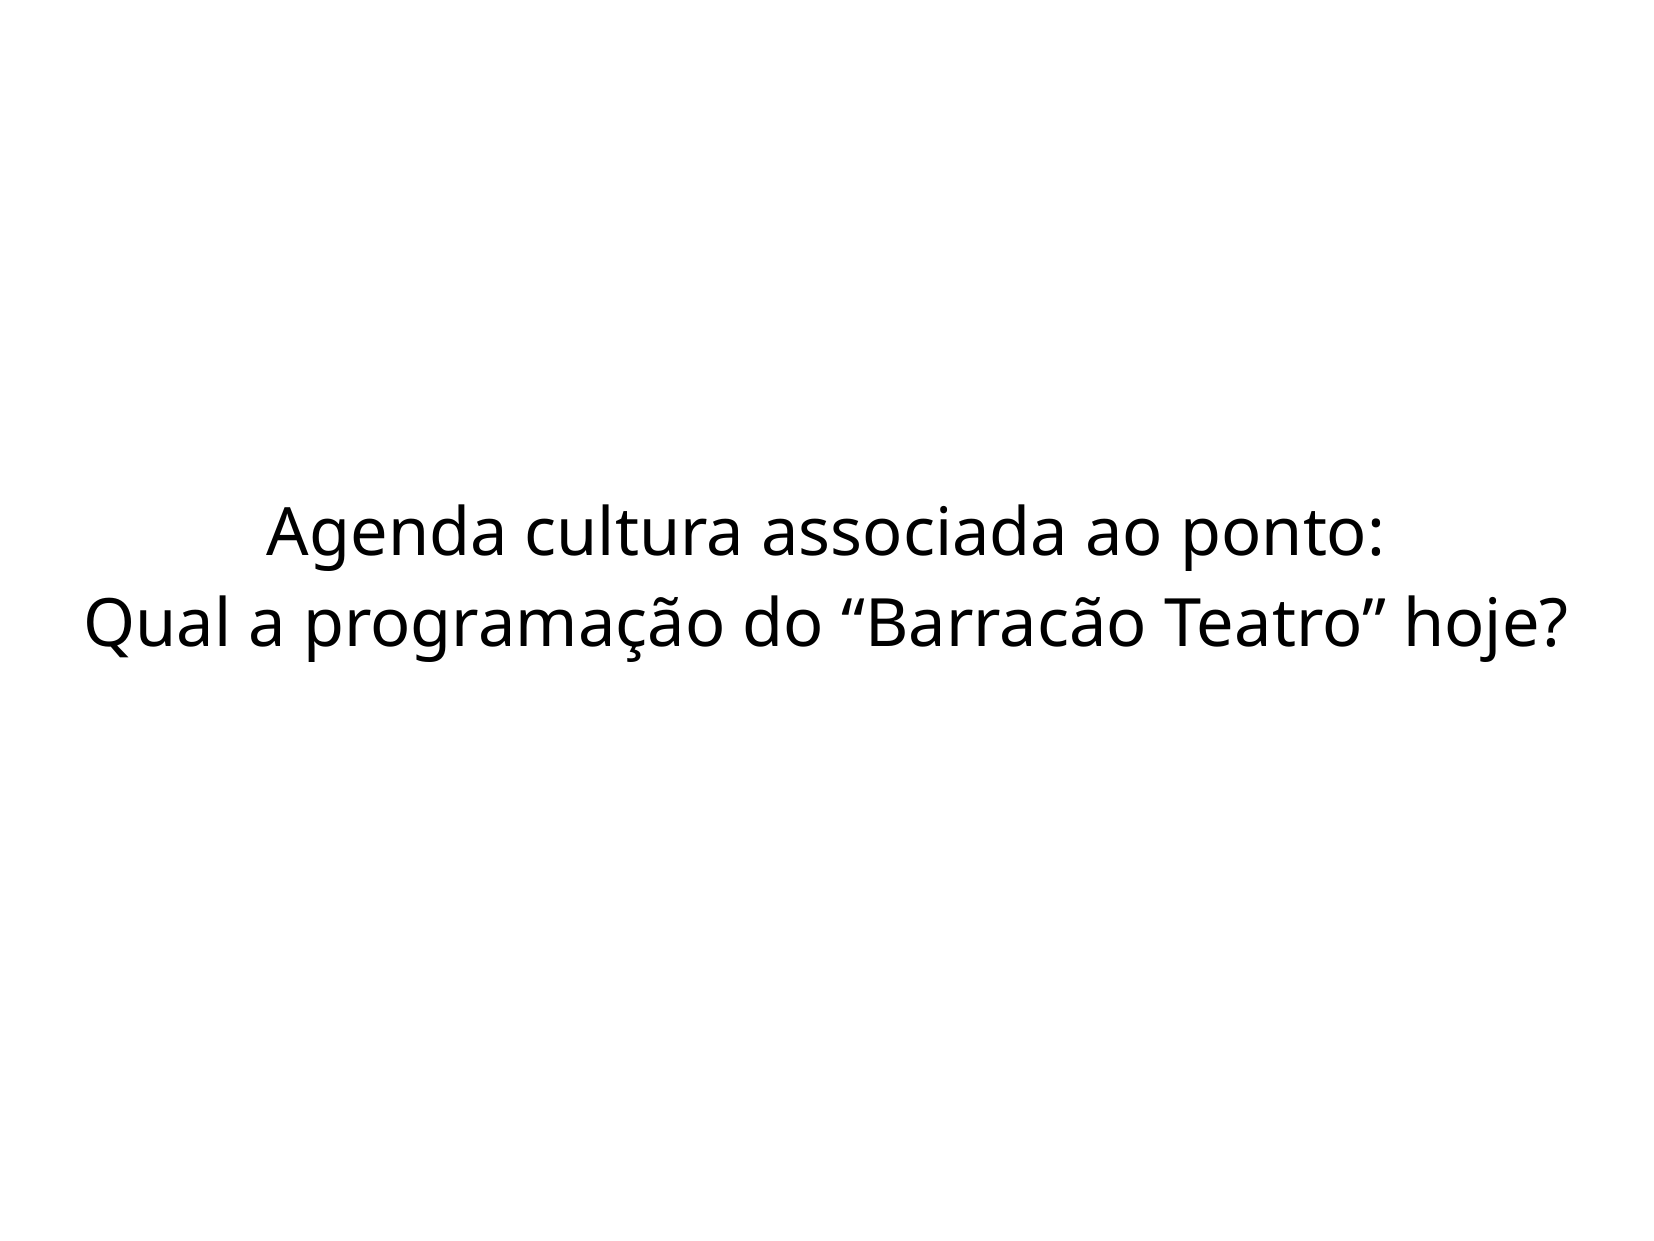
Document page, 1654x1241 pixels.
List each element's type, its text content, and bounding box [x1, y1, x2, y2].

subtitle Agenda cultura associada ao ponto: Qual a programação do “Barracão Teatro” hoje? [82, 49, 1571, 1010]
